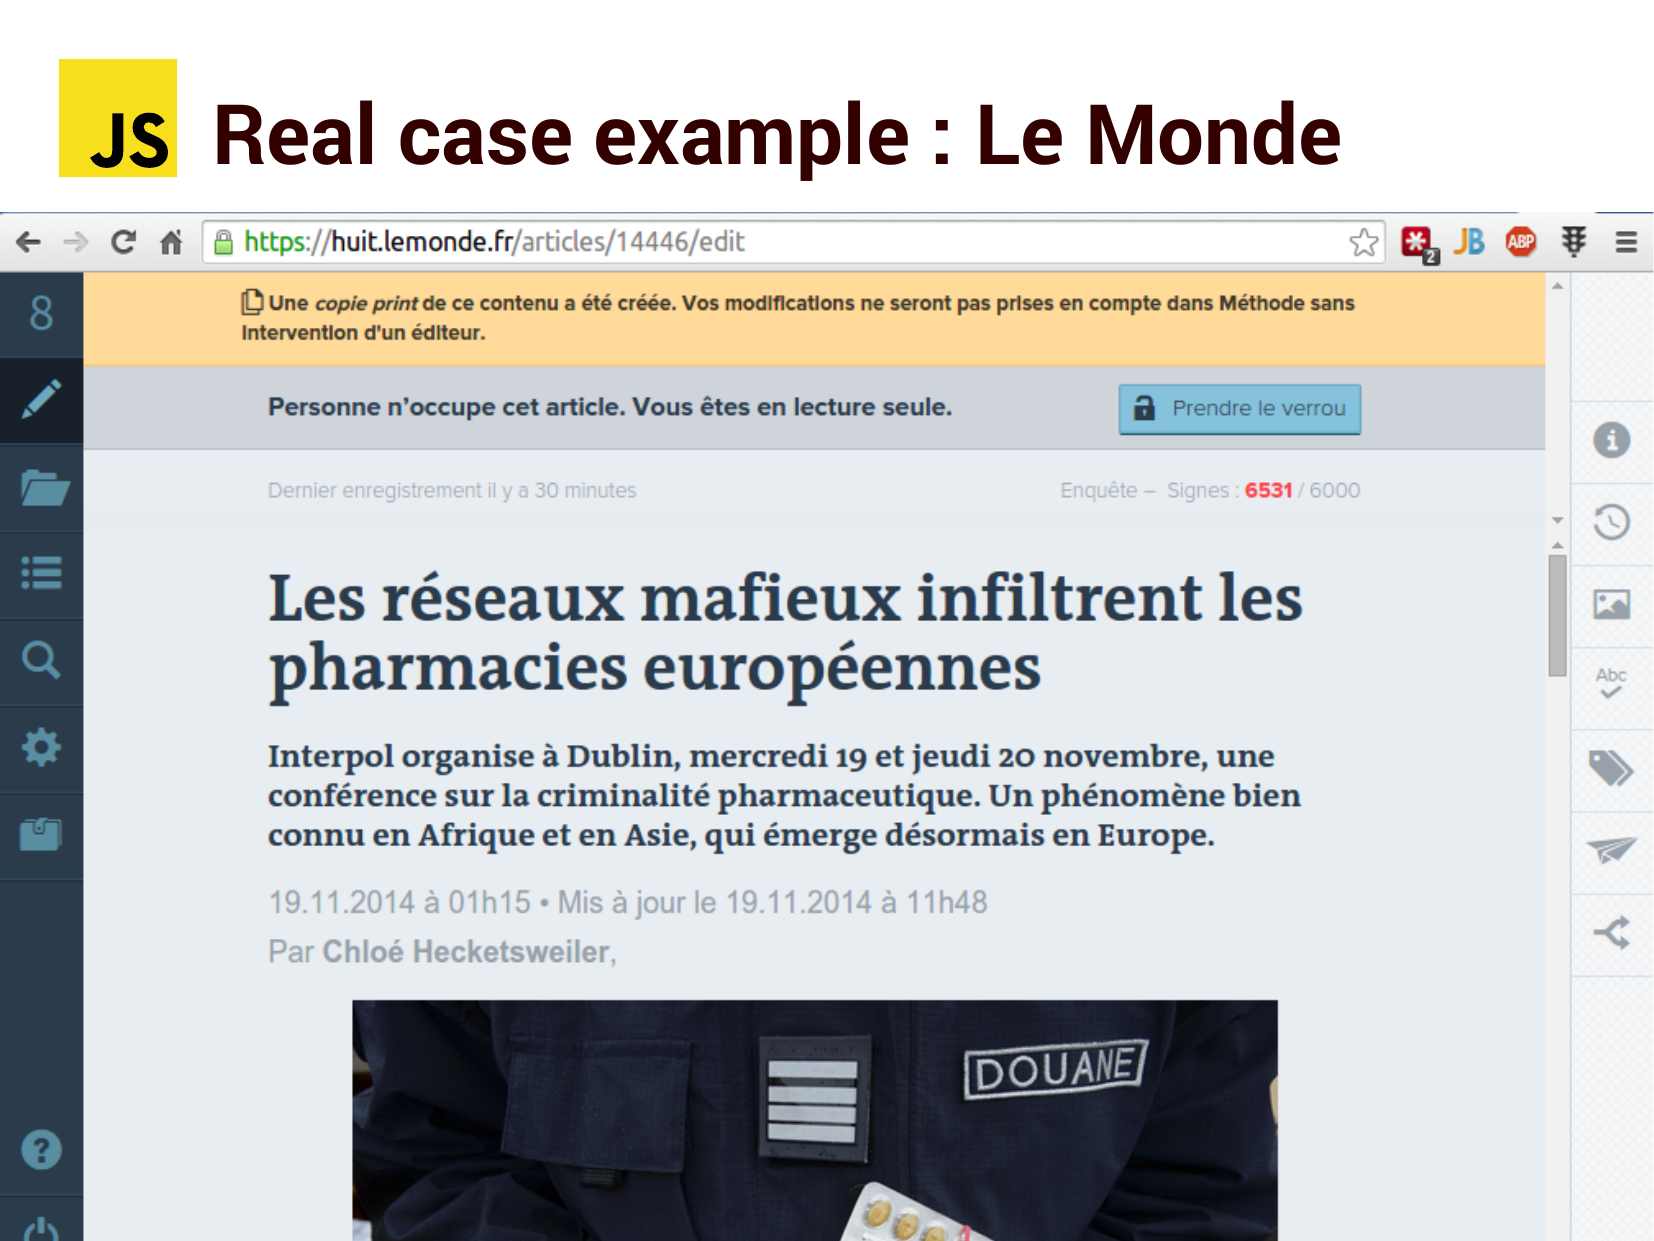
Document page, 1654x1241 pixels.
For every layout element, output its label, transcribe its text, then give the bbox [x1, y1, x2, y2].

title Real case example : Le Monde [194, 72, 1559, 201]
picture [0, 212, 1654, 1241]
